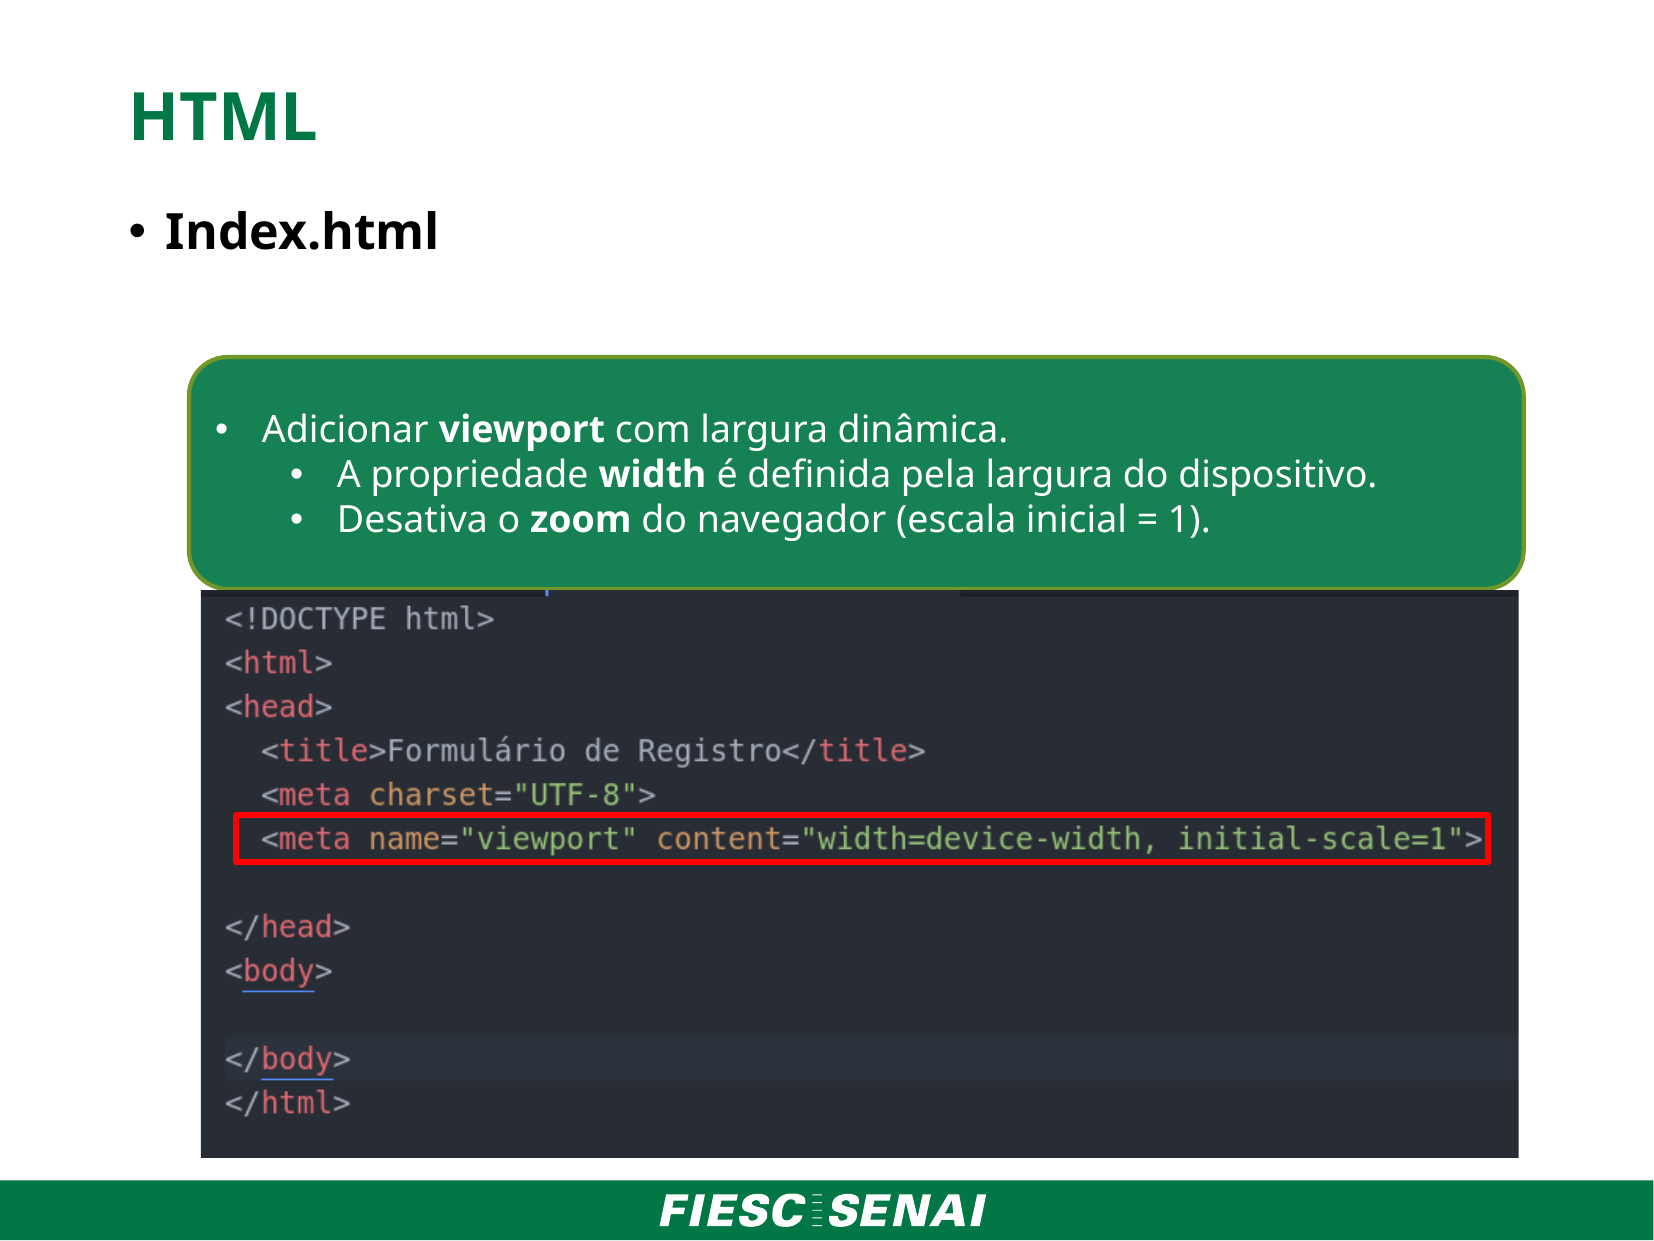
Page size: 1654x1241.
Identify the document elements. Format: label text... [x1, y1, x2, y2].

picture [200, 590, 1519, 1158]
text_box [236, 814, 1489, 863]
text_box Adicionar viewport com largura dinâmica. A propriedade width é definida pela largura do dispositivo. Desativa o zoom do navegador (escala inicial = 1). [188, 356, 1524, 589]
text_box Index.html [113, 200, 1540, 1117]
text_box HTML [113, 39, 1540, 200]
